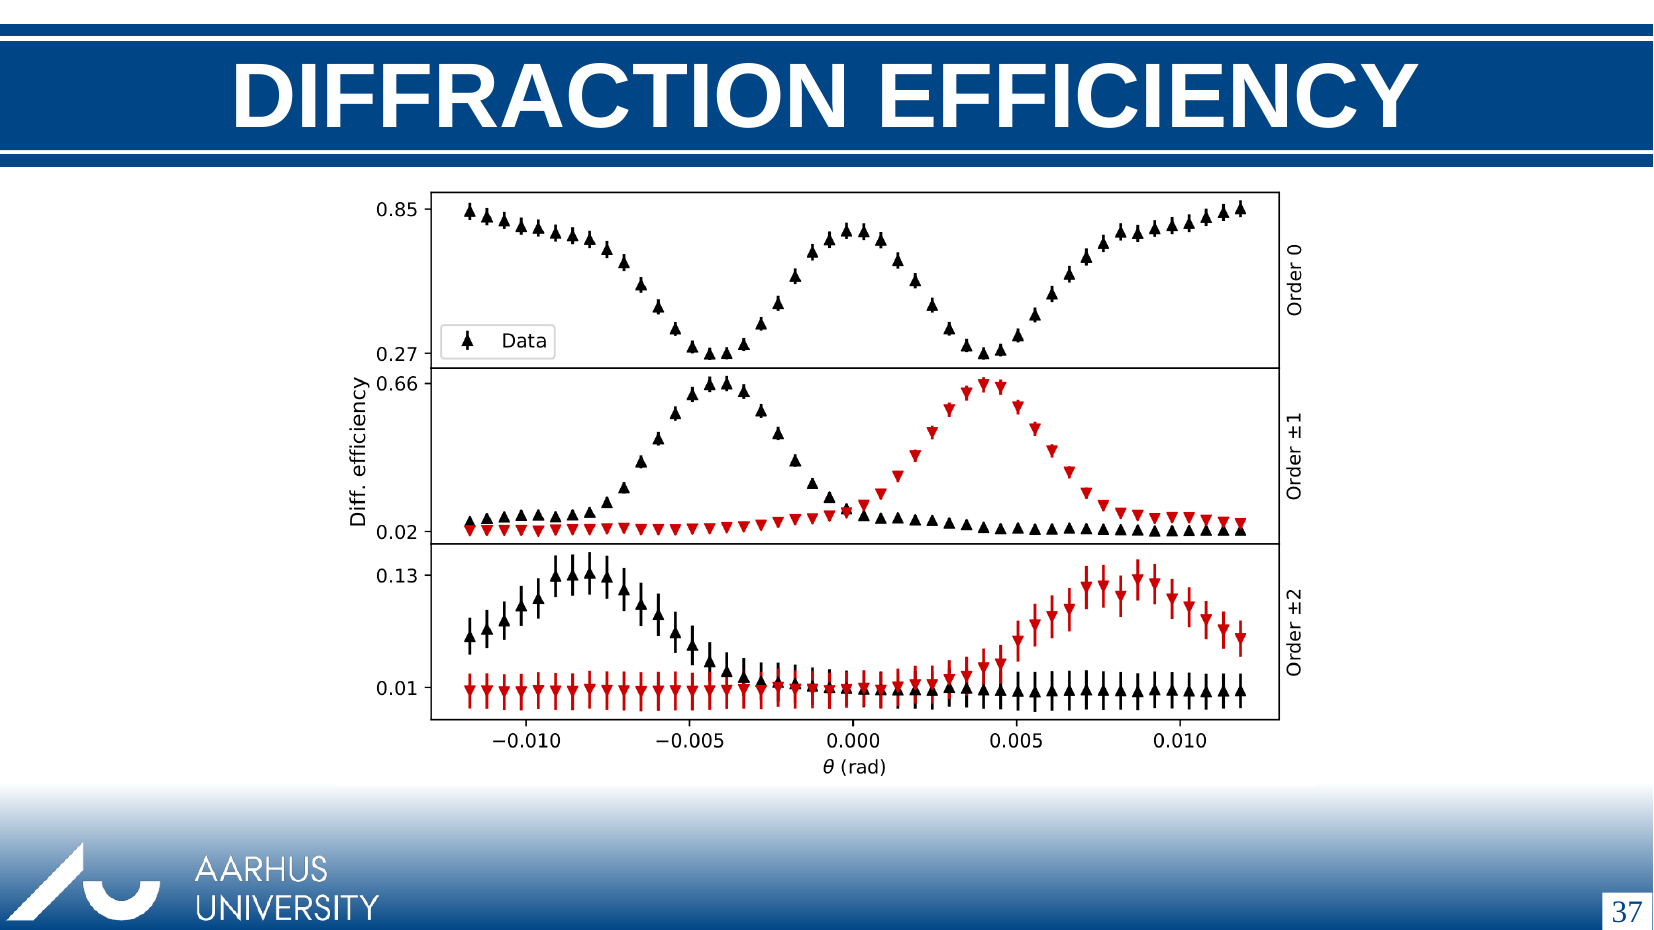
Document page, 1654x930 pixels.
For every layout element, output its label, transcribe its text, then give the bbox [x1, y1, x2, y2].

picture [336, 179, 1317, 786]
picture [5, 841, 414, 928]
title DIFFRACTION EFFICIENCY [0, 41, 1653, 151]
